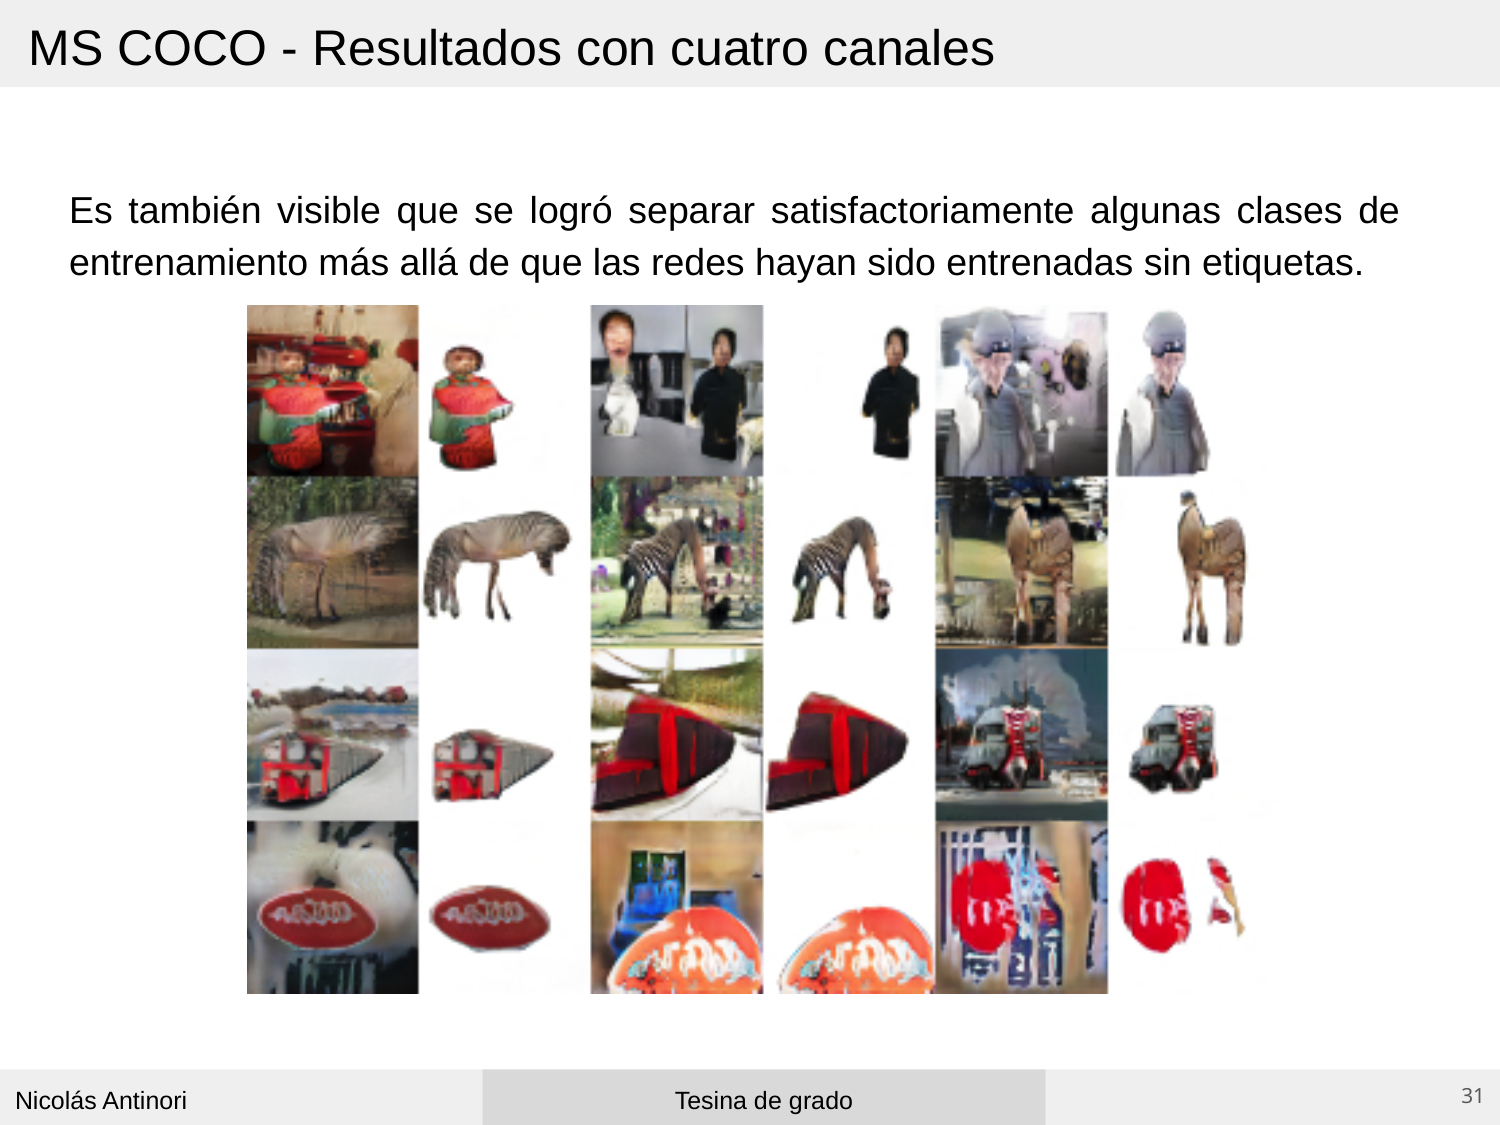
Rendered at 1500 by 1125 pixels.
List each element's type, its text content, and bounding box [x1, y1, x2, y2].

text_box Es también visible que se logró separar satisfactoriamente algunas clases de entrenamiento más allá de que las redes hayan sido entrenadas sin etiquetas. [54, 164, 1415, 282]
text_box Tesina de grado [482, 1069, 1046, 1125]
picture [247, 305, 1281, 994]
text_box Nicolás Antinori [0, 1069, 482, 1125]
slide_number <number> [1046, 1069, 1500, 1125]
text_box MS COCO - Resultados con cuatro canales [0, 0, 1500, 87]
